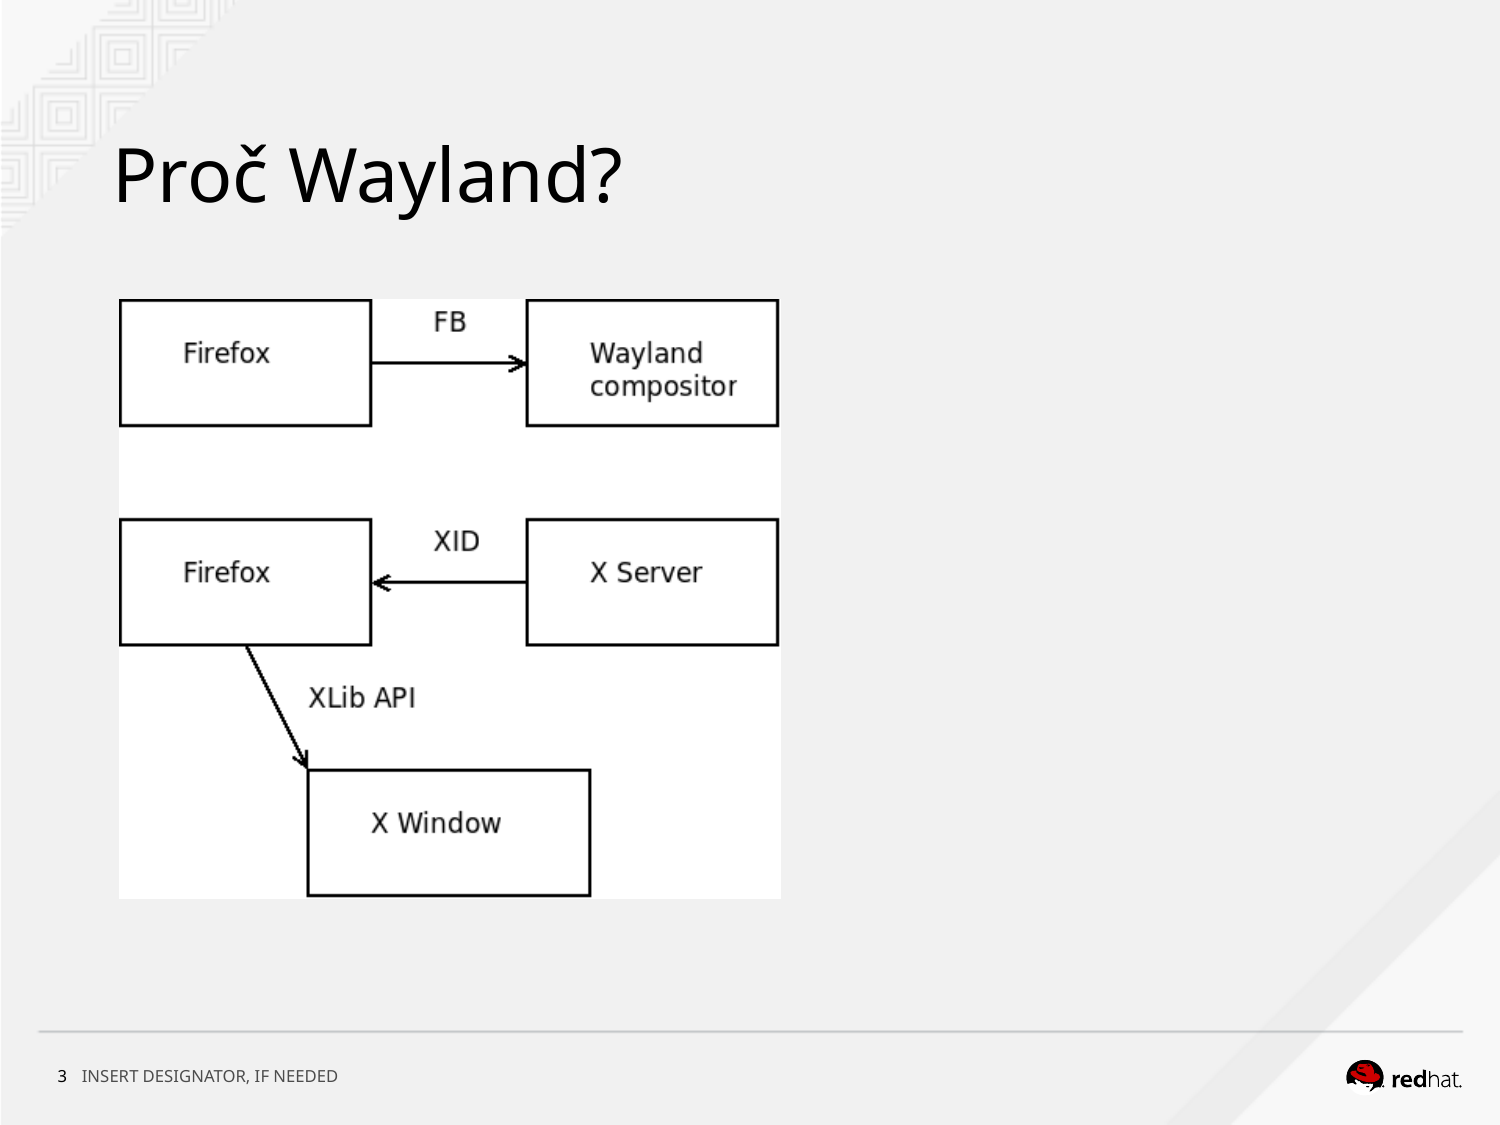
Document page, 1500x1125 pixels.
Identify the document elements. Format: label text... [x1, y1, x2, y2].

picture [0, 0, 1500, 1125]
title Proč Wayland? [112, 0, 1388, 225]
